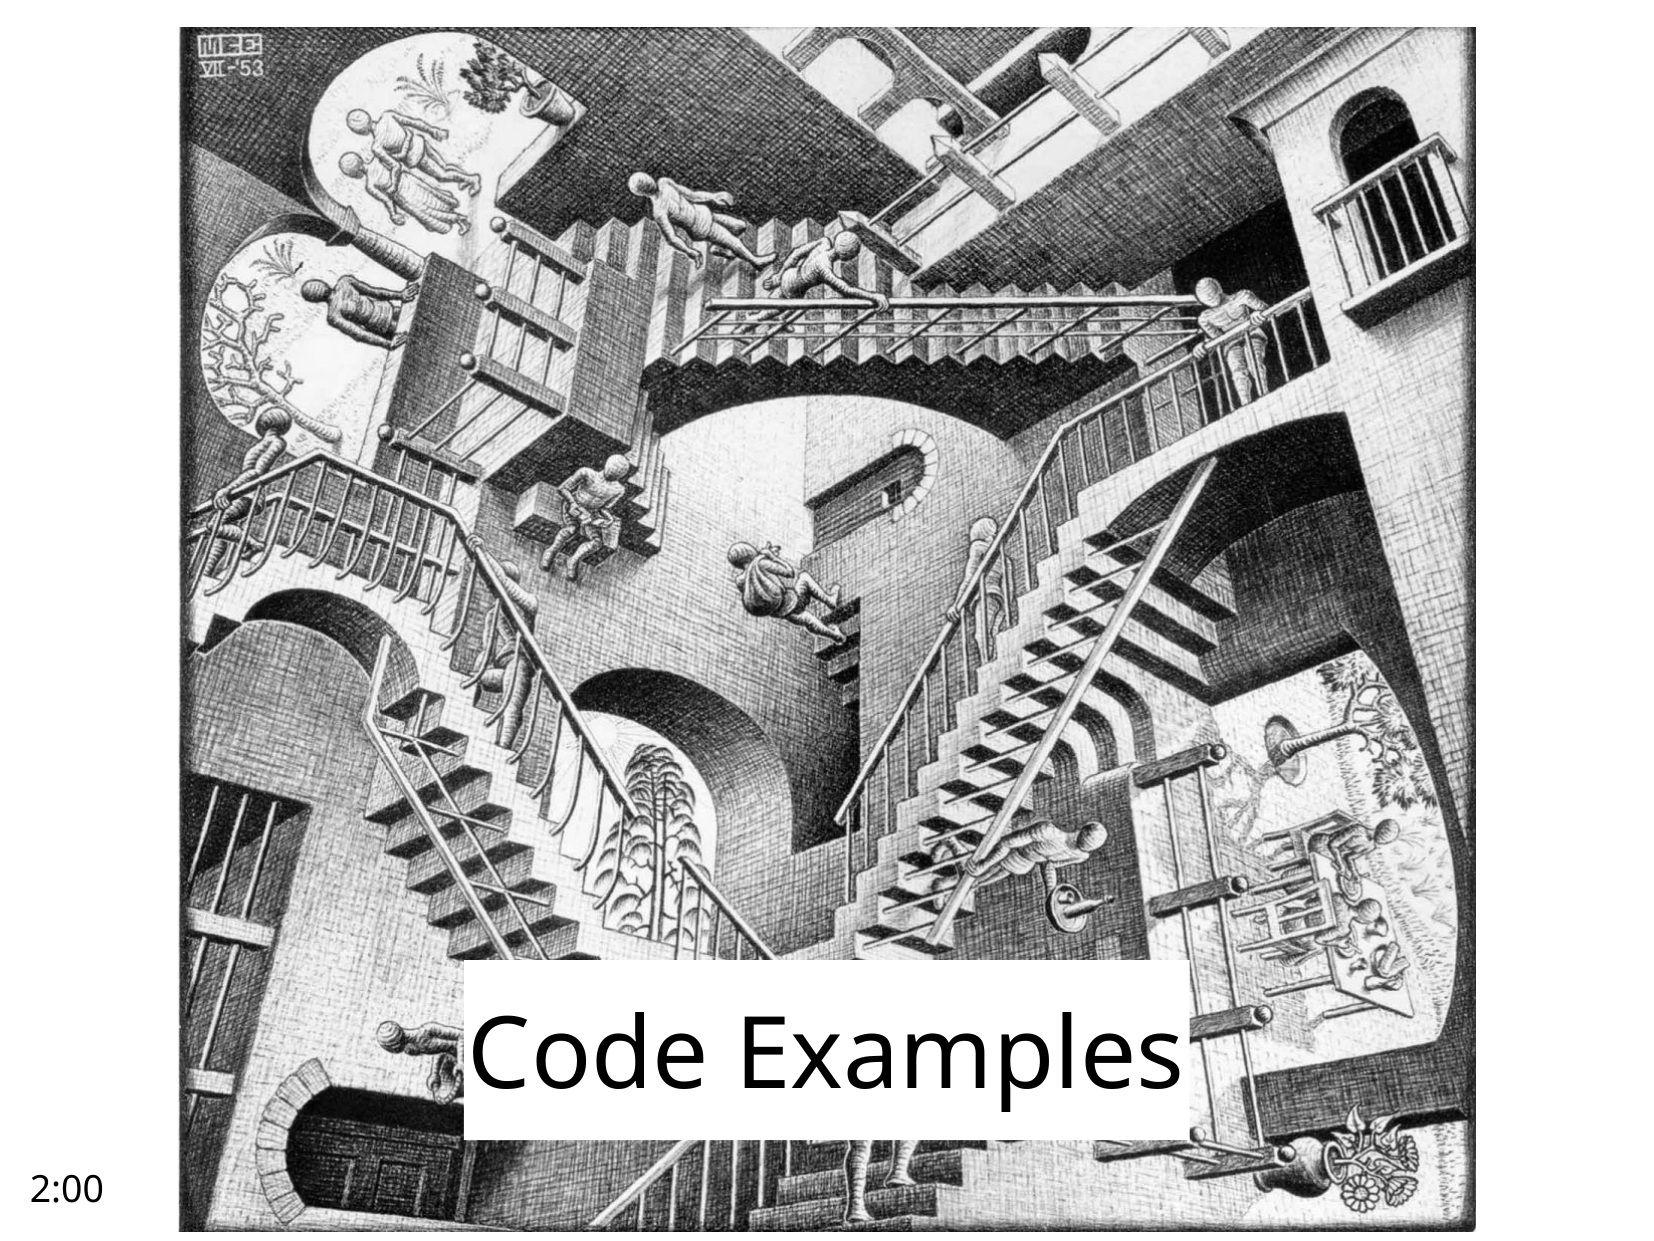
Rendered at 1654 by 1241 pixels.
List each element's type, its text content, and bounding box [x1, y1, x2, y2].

text_box 2:00 [15, 1155, 108, 1208]
picture [178, 27, 1476, 1232]
text_box Code Examples [463, 960, 1190, 1141]
